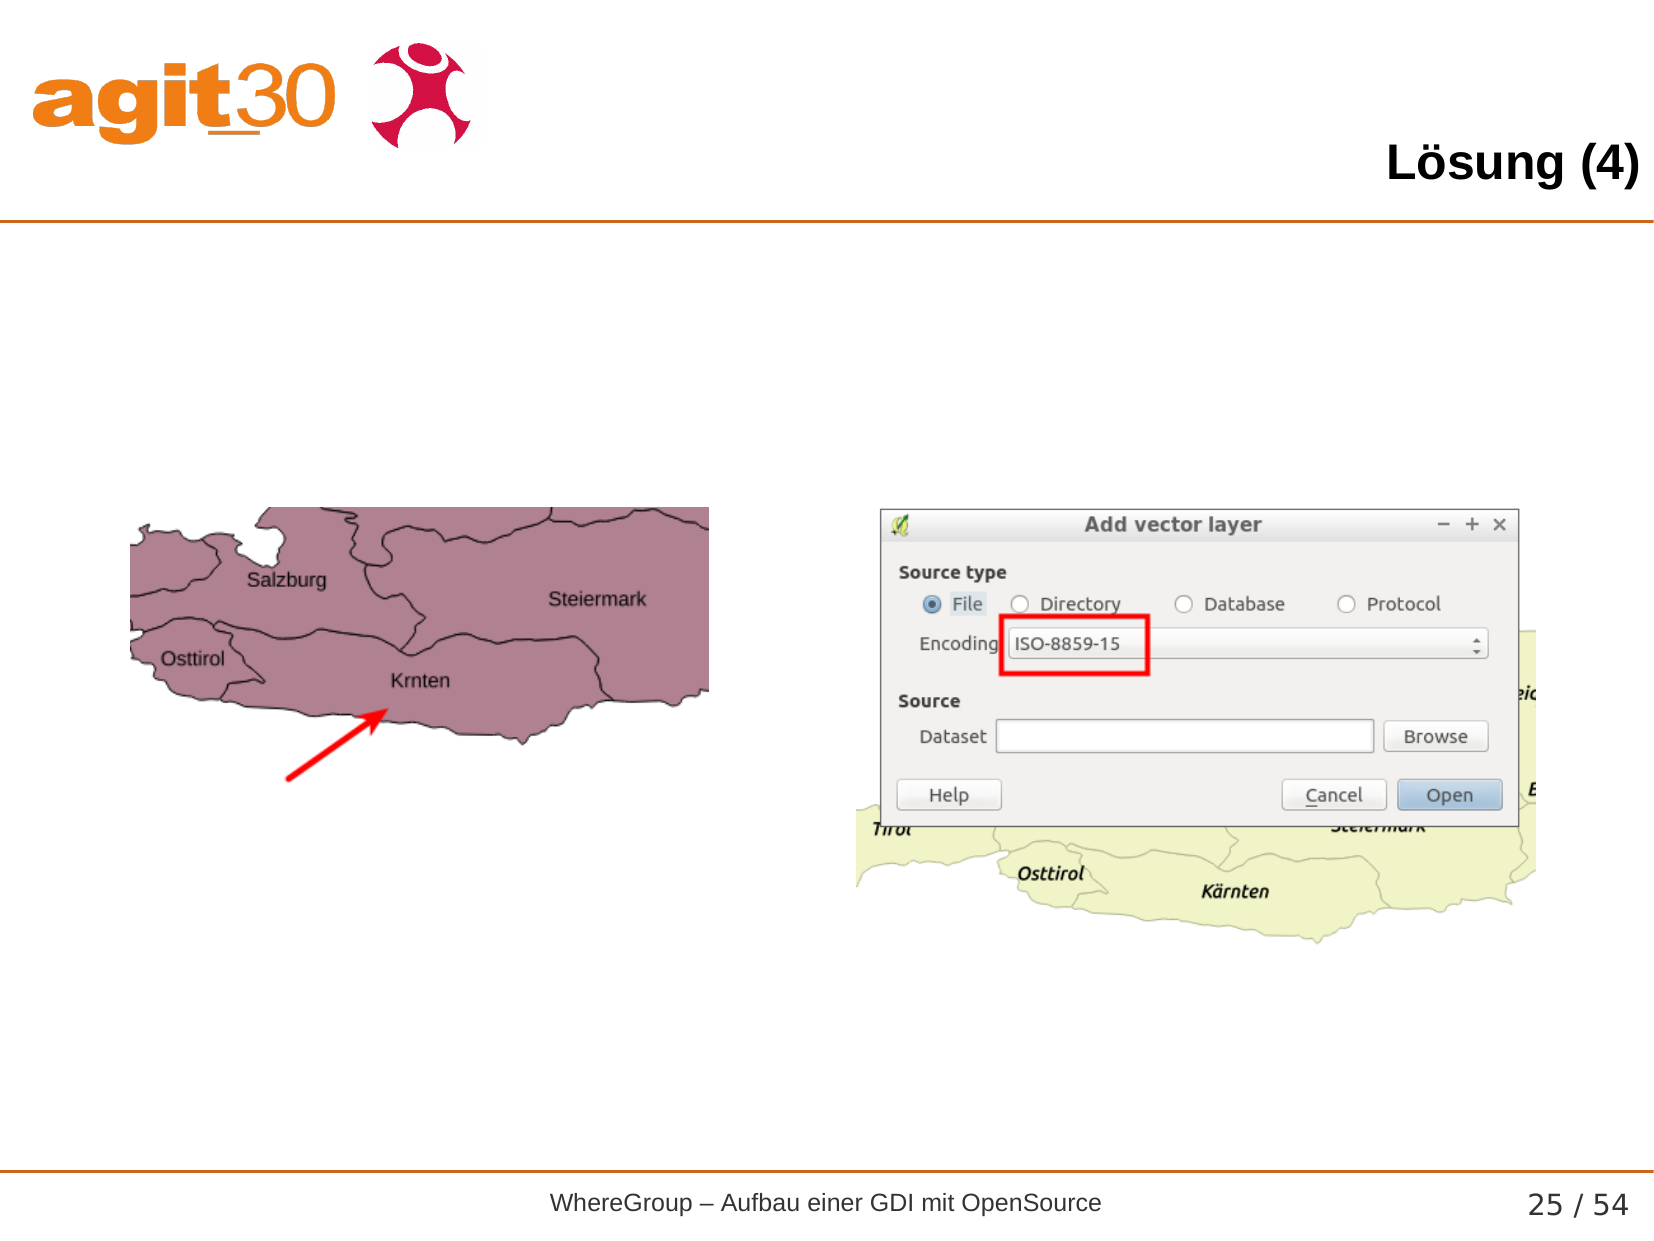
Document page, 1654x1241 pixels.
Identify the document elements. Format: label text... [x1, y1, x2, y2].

picture [856, 491, 1536, 975]
title Lösung (4) [253, 118, 1642, 207]
picture [29, 58, 340, 148]
picture [130, 507, 709, 827]
